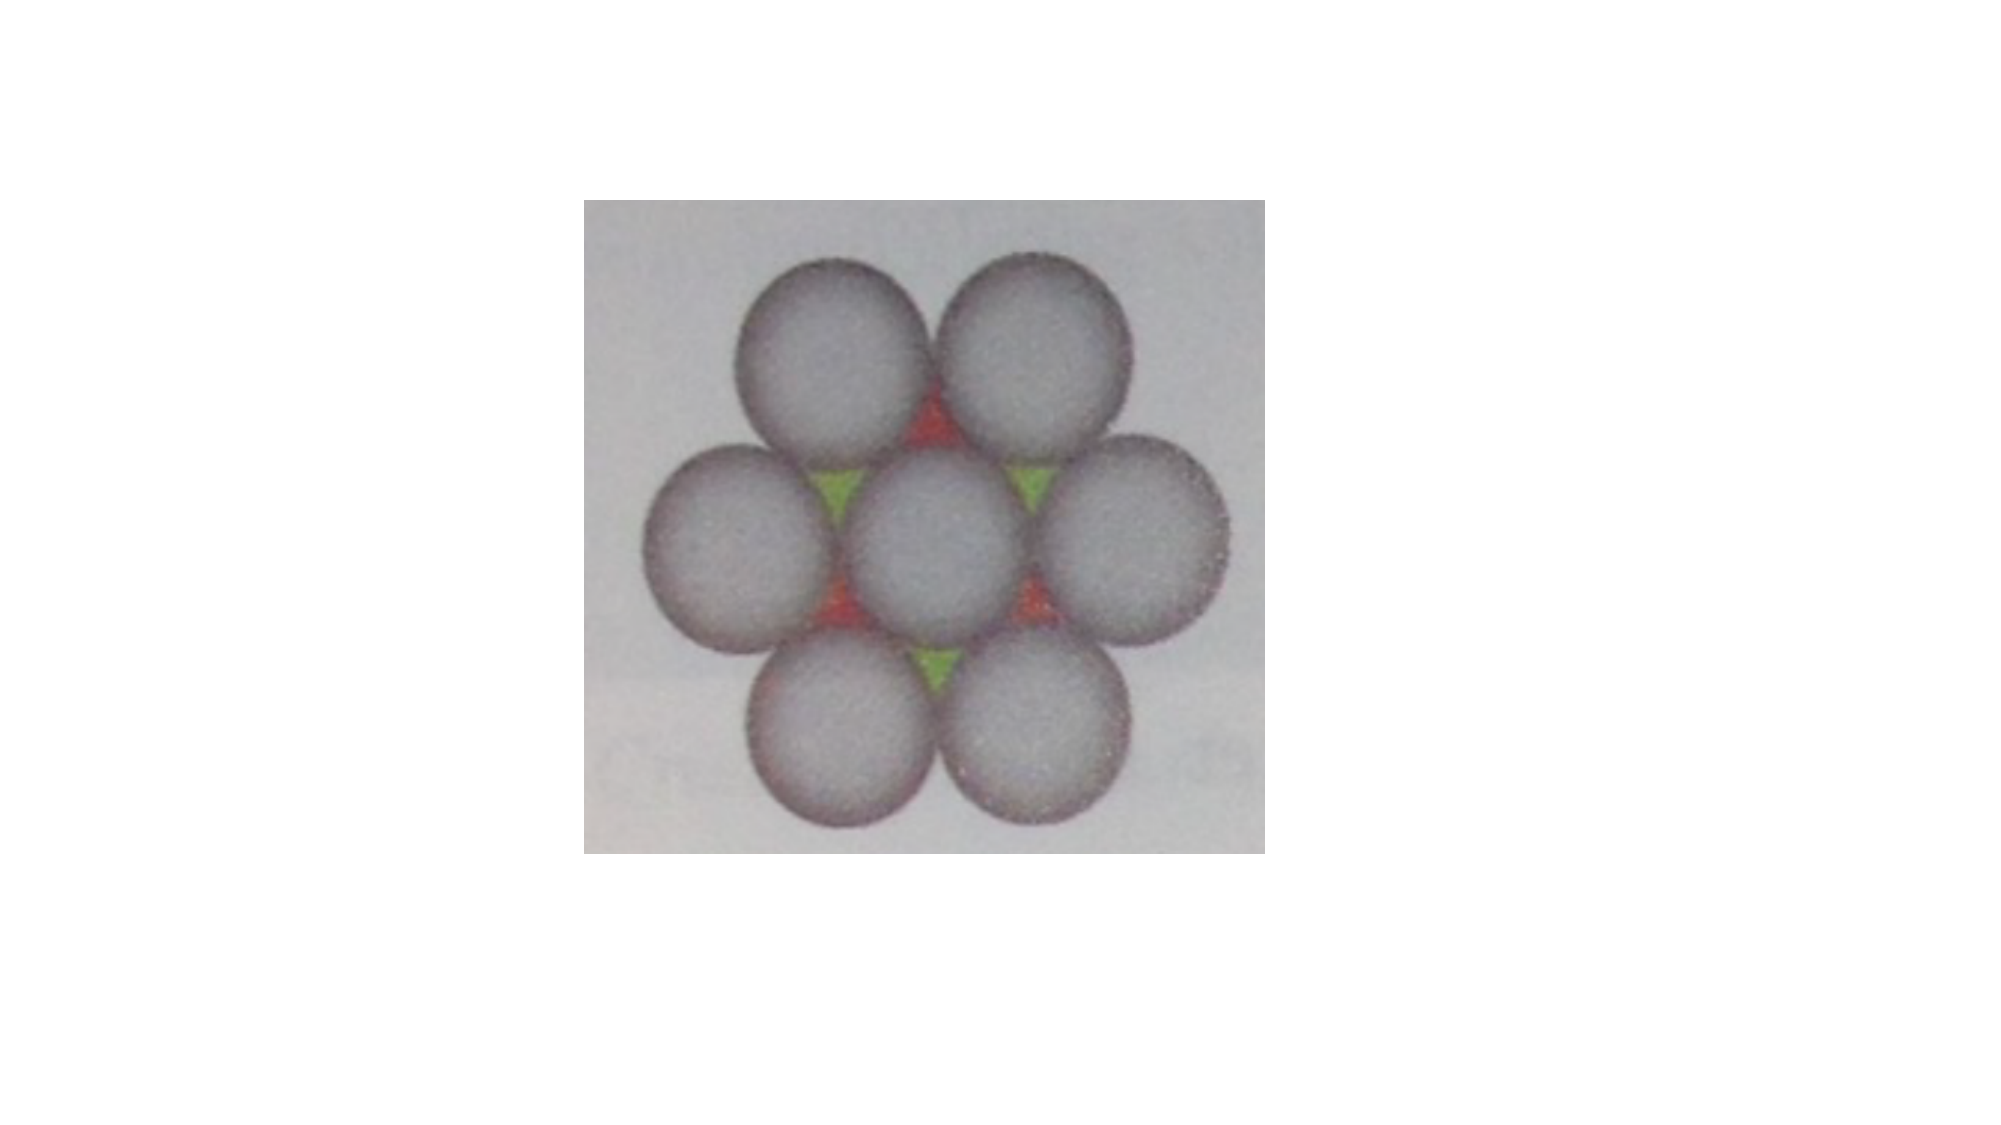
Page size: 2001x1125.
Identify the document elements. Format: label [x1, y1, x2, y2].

picture [584, 200, 1265, 854]
